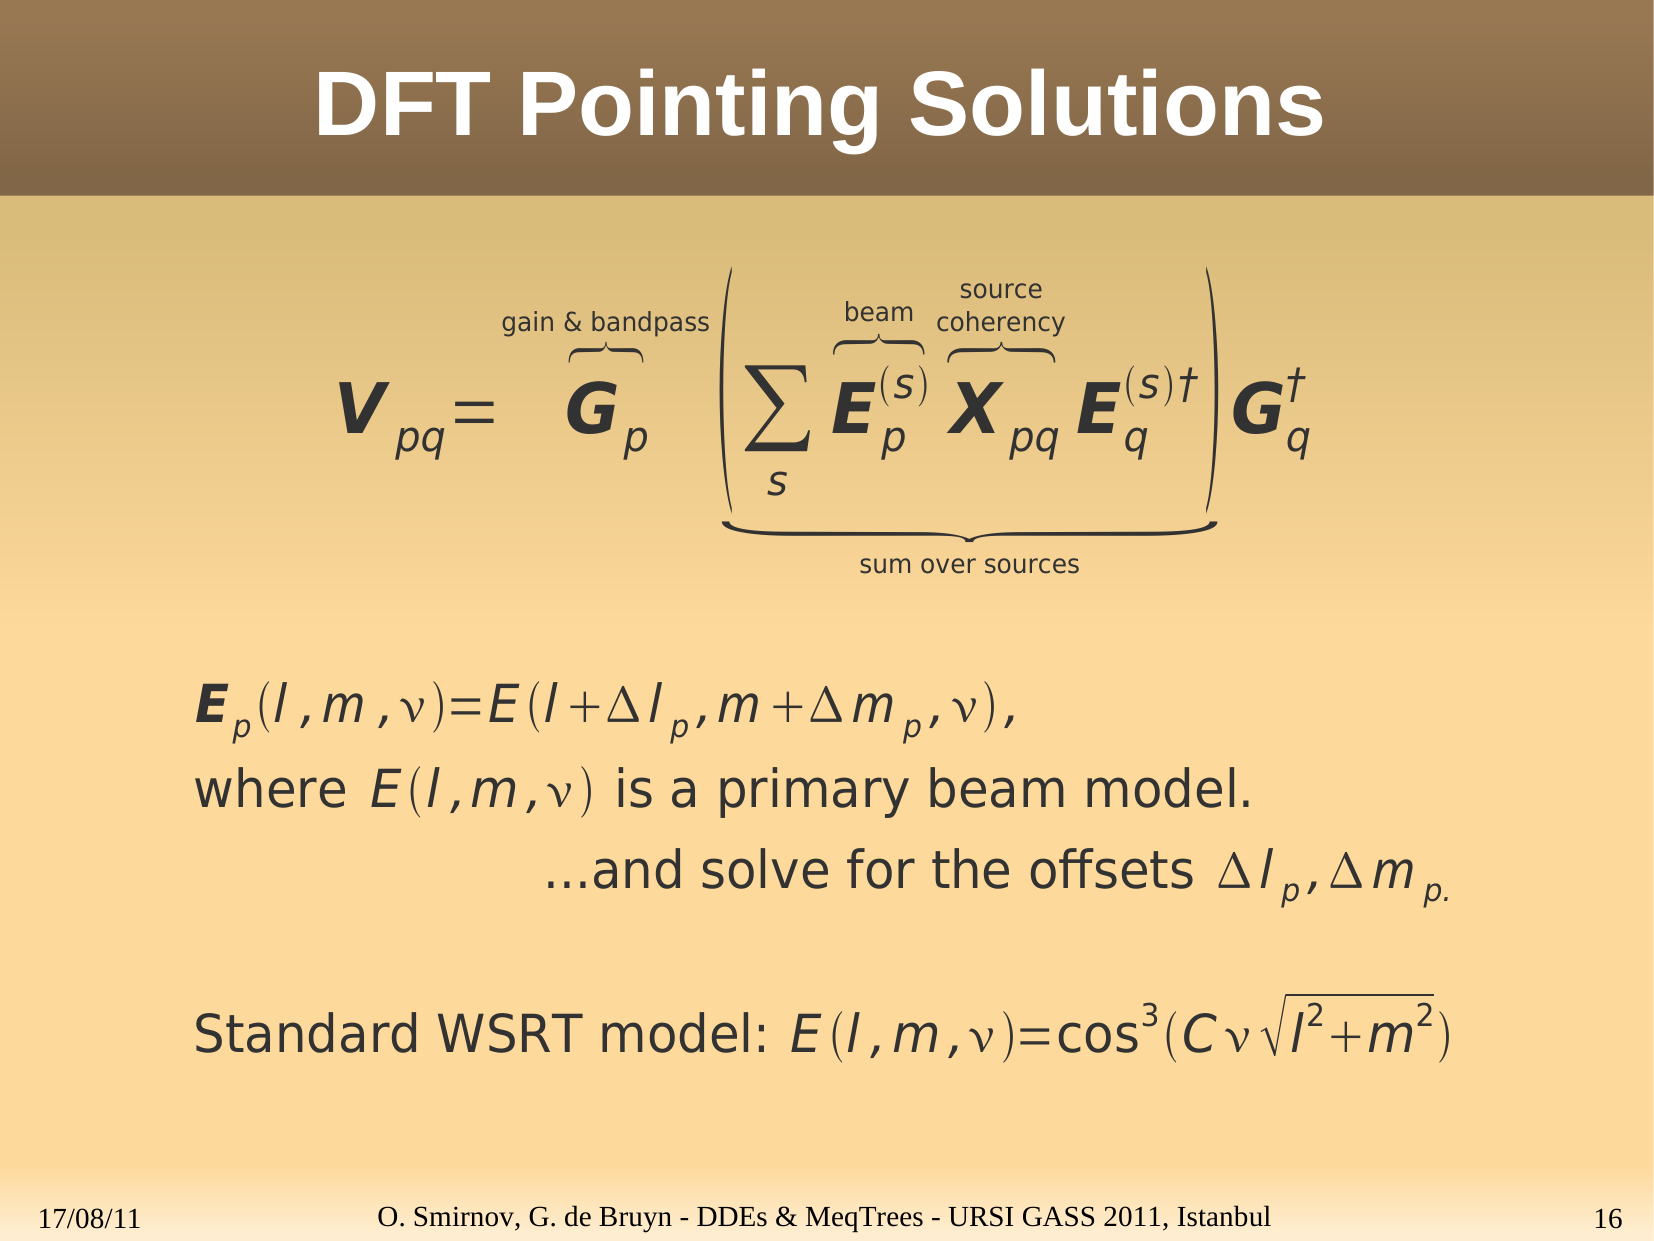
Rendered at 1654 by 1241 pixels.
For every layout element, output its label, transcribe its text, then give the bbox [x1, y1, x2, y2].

title DFT Pointing Solutions [76, 0, 1565, 208]
picture [0, 0, 1654, 1241]
chart [187, 262, 1460, 1069]
